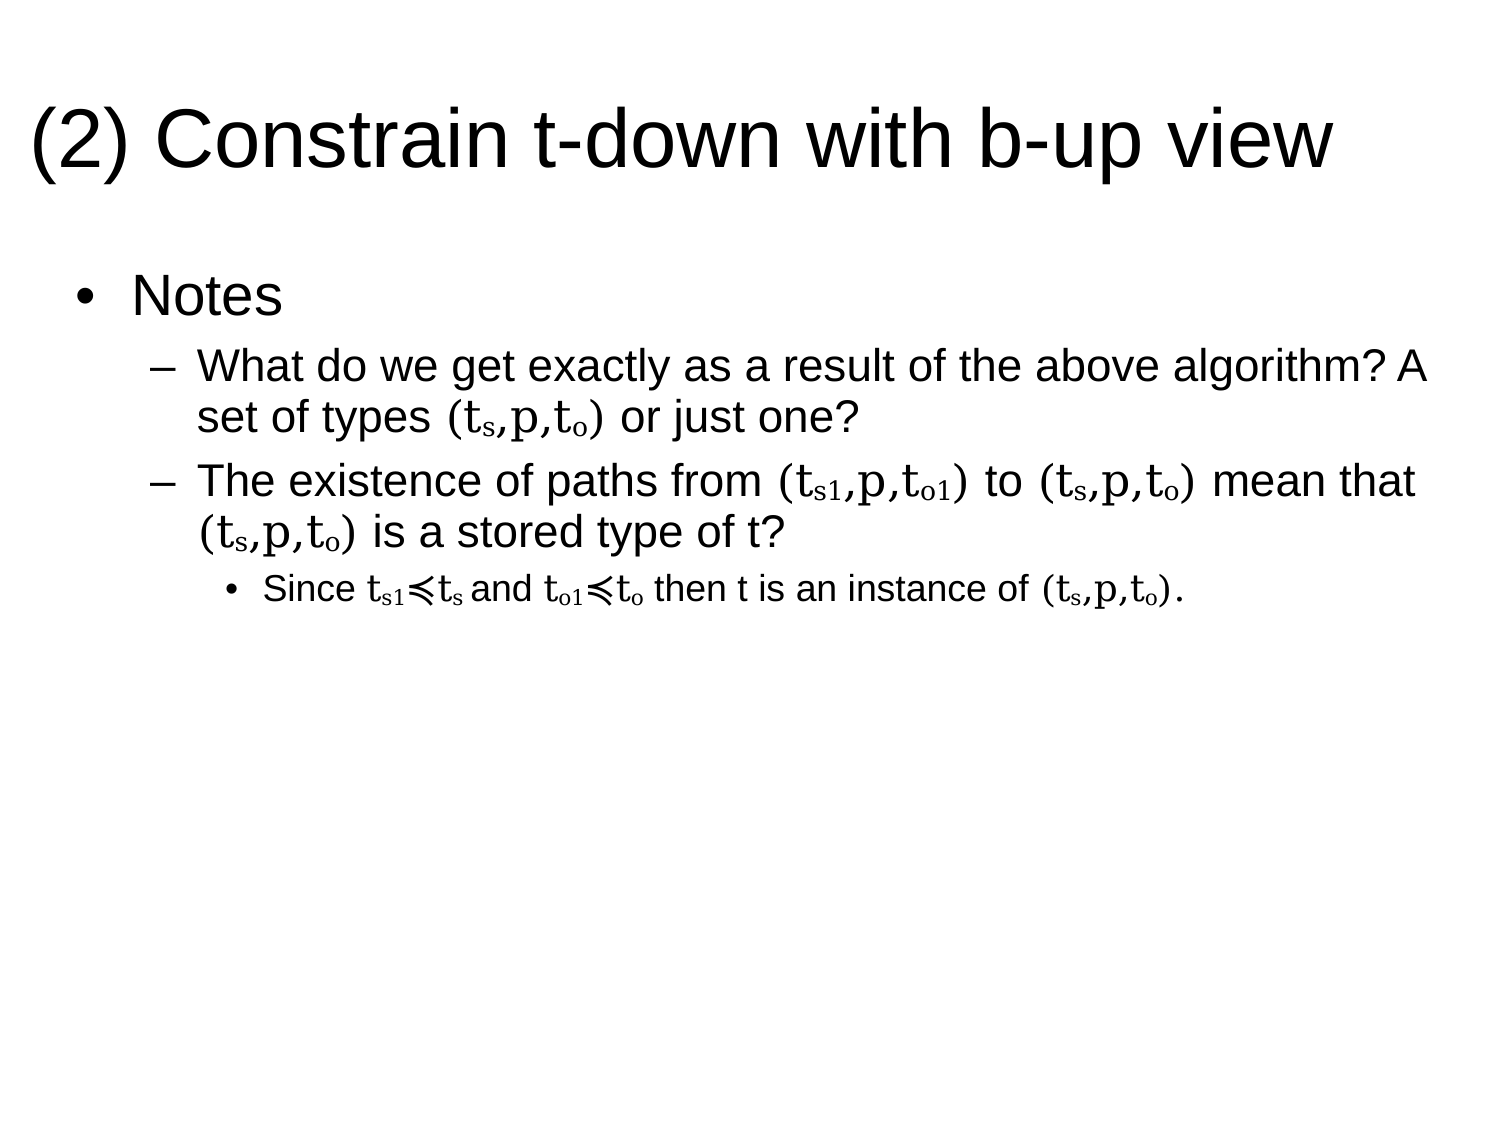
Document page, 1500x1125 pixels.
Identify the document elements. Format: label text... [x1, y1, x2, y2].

list Notes What do we get exactly as a result of the above algorithm? A set of types (ts,p,to) or just one? The existence of paths from (ts1,p,to1) to (ts,p,to) mean that (ts,p,to) is a stored type of t? Since ts1≼ts and to1≼to then t is an instance of (ts,p,to). [75, 262, 1477, 1125]
title (2) Constrain t-down with b-up view [29, 45, 1426, 233]
